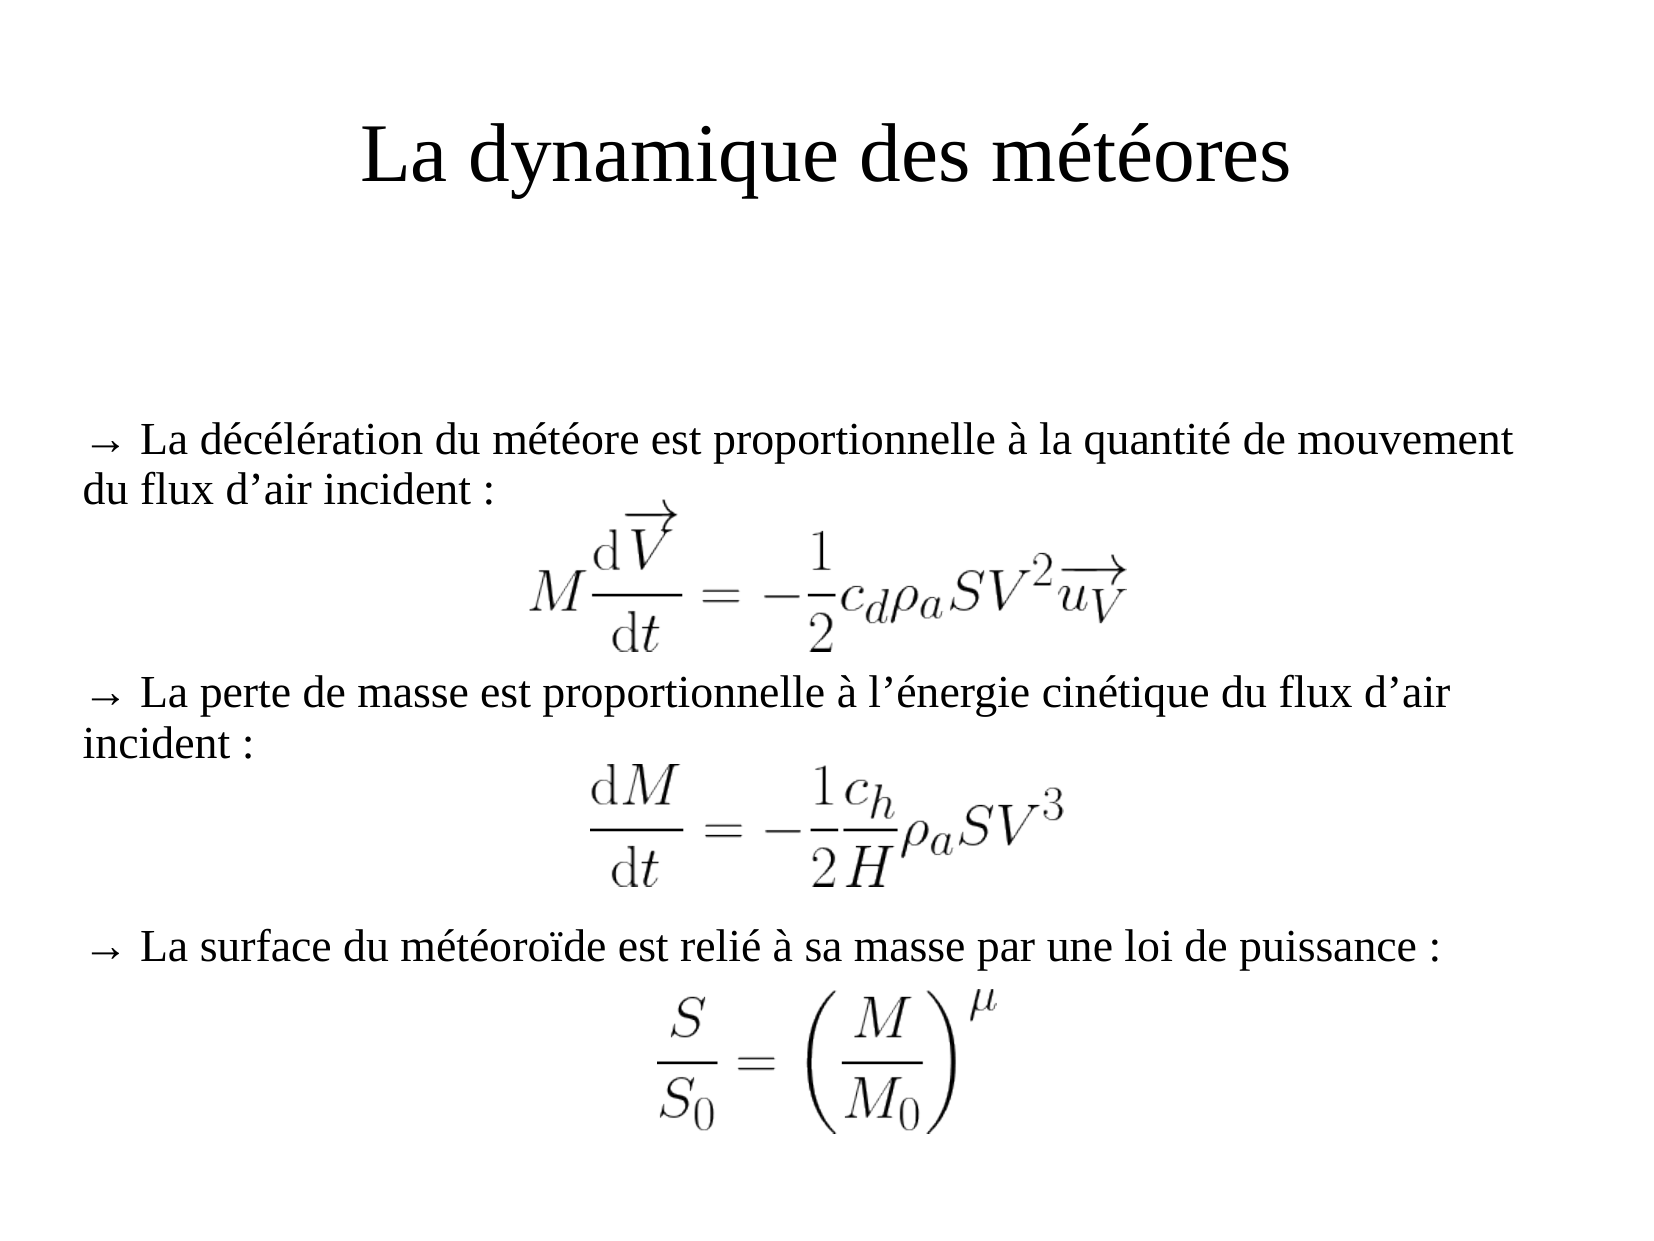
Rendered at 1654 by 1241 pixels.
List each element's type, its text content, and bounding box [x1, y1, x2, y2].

picture [528, 498, 1127, 652]
title La dynamique des météores [82, 49, 1571, 257]
picture [657, 989, 997, 1134]
subtitle → La décélération du météore est proportionnelle à la quantité de mouvement du flux d’air incident : → La perte de masse est proportionnelle à l’énergie cinétique du flux d’air incident : → La surface du météoroïde est relié à sa masse par une loi de puissance : [82, 290, 1571, 1096]
picture [590, 764, 1064, 887]
